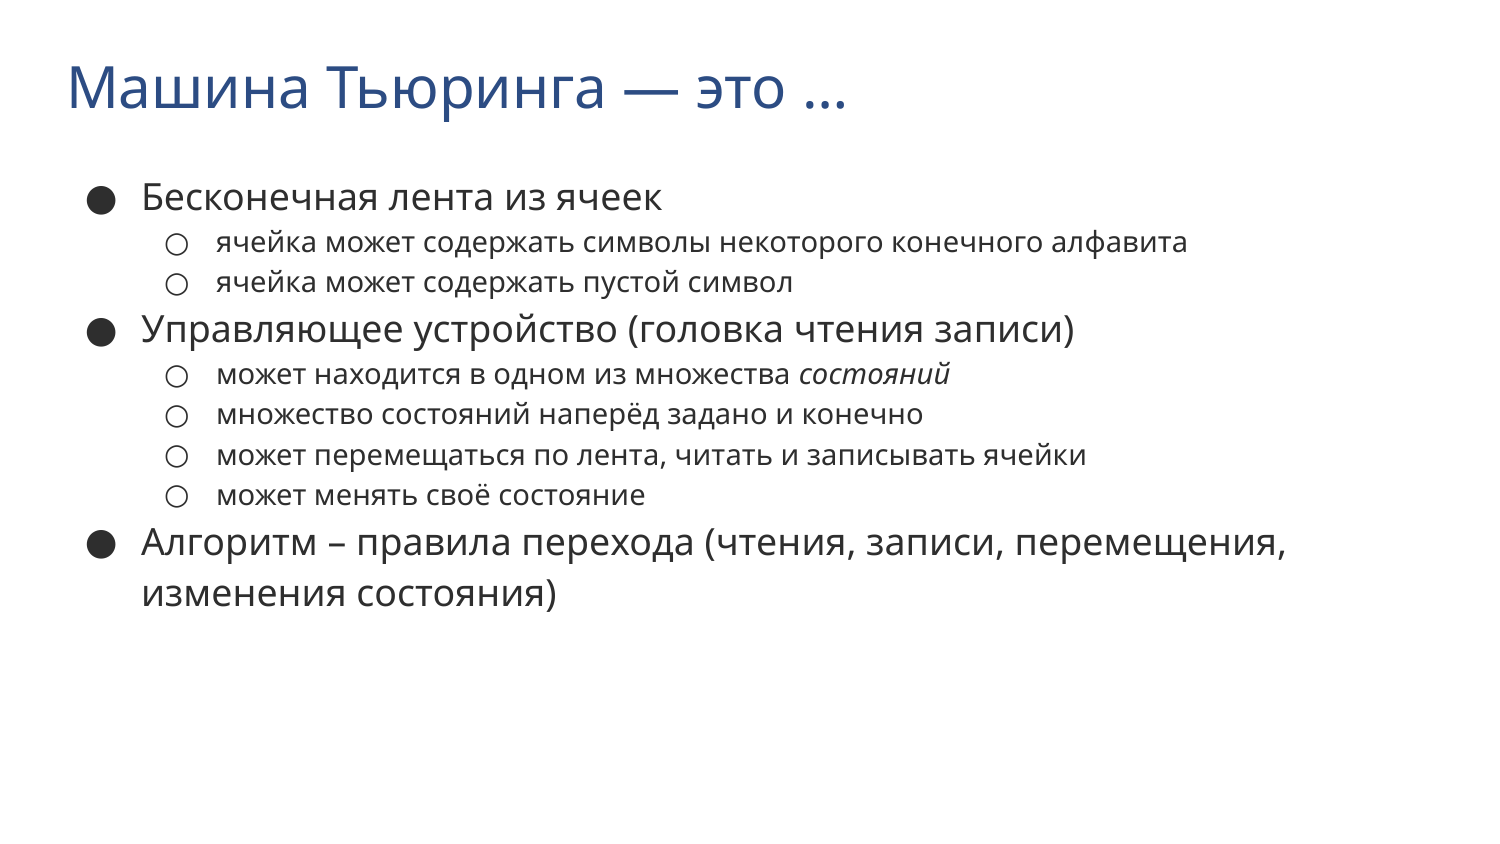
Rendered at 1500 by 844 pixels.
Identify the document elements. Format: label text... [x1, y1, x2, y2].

list Бесконечная лента из ячеек ячейка может содержать символы некоторого конечного алфавита ячейка может содержать пустой символ Управляющее устройство (головка чтения записи) может находится в одном из множества состояний множество состояний наперёд задано и конечно может перемещаться по лента, читать и записывать ячейки может менять своё состояние Алгоритм – правила перехода (чтения, записи, перемещения, изменения состояния) [51, 151, 1449, 821]
title Машина Тьюринга — это … [51, 35, 1449, 130]
